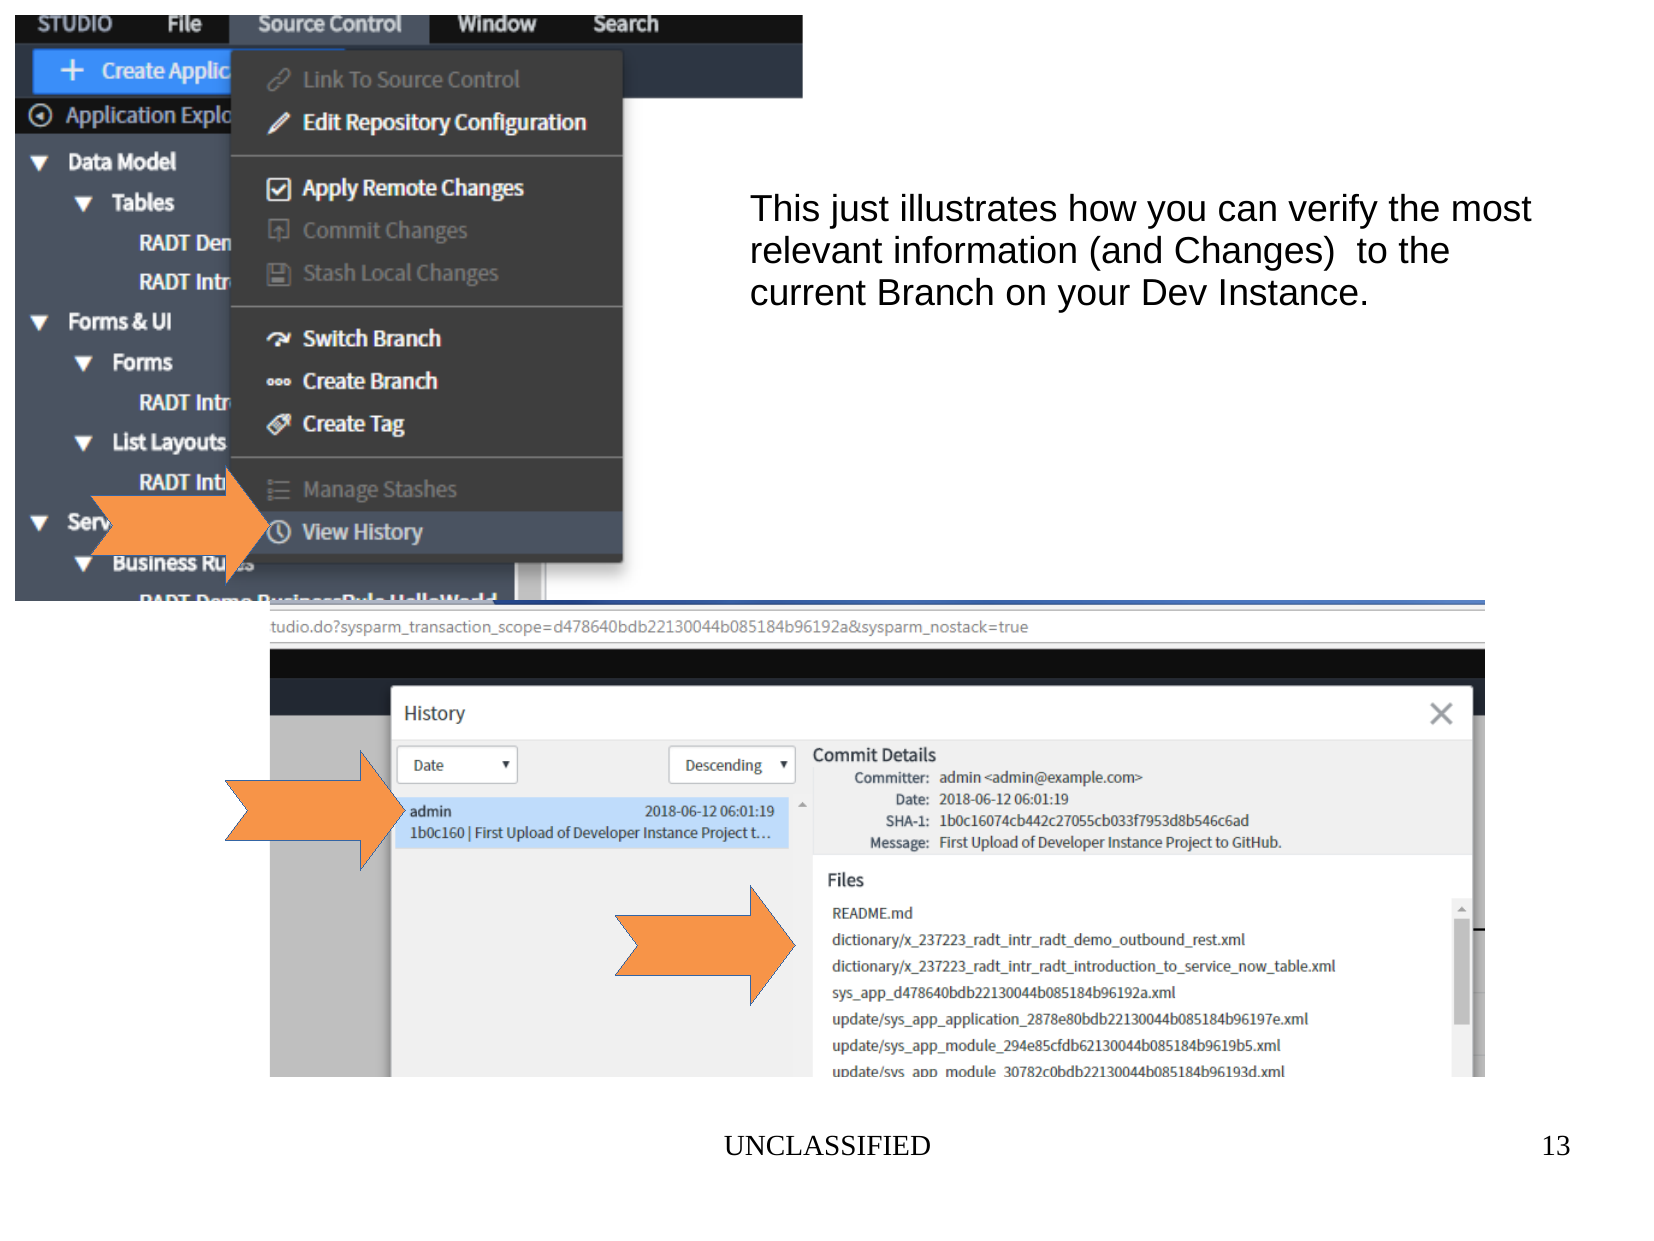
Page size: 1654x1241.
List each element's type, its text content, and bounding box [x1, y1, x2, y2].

picture [15, 15, 1486, 1077]
text_box [615, 885, 796, 1006]
text_box [225, 750, 406, 871]
text_box [90, 465, 271, 586]
text_box This just illustrates how you can verify the most relevant information (and Changes) to the current Branch on your Dev Instance. [735, 180, 1576, 405]
